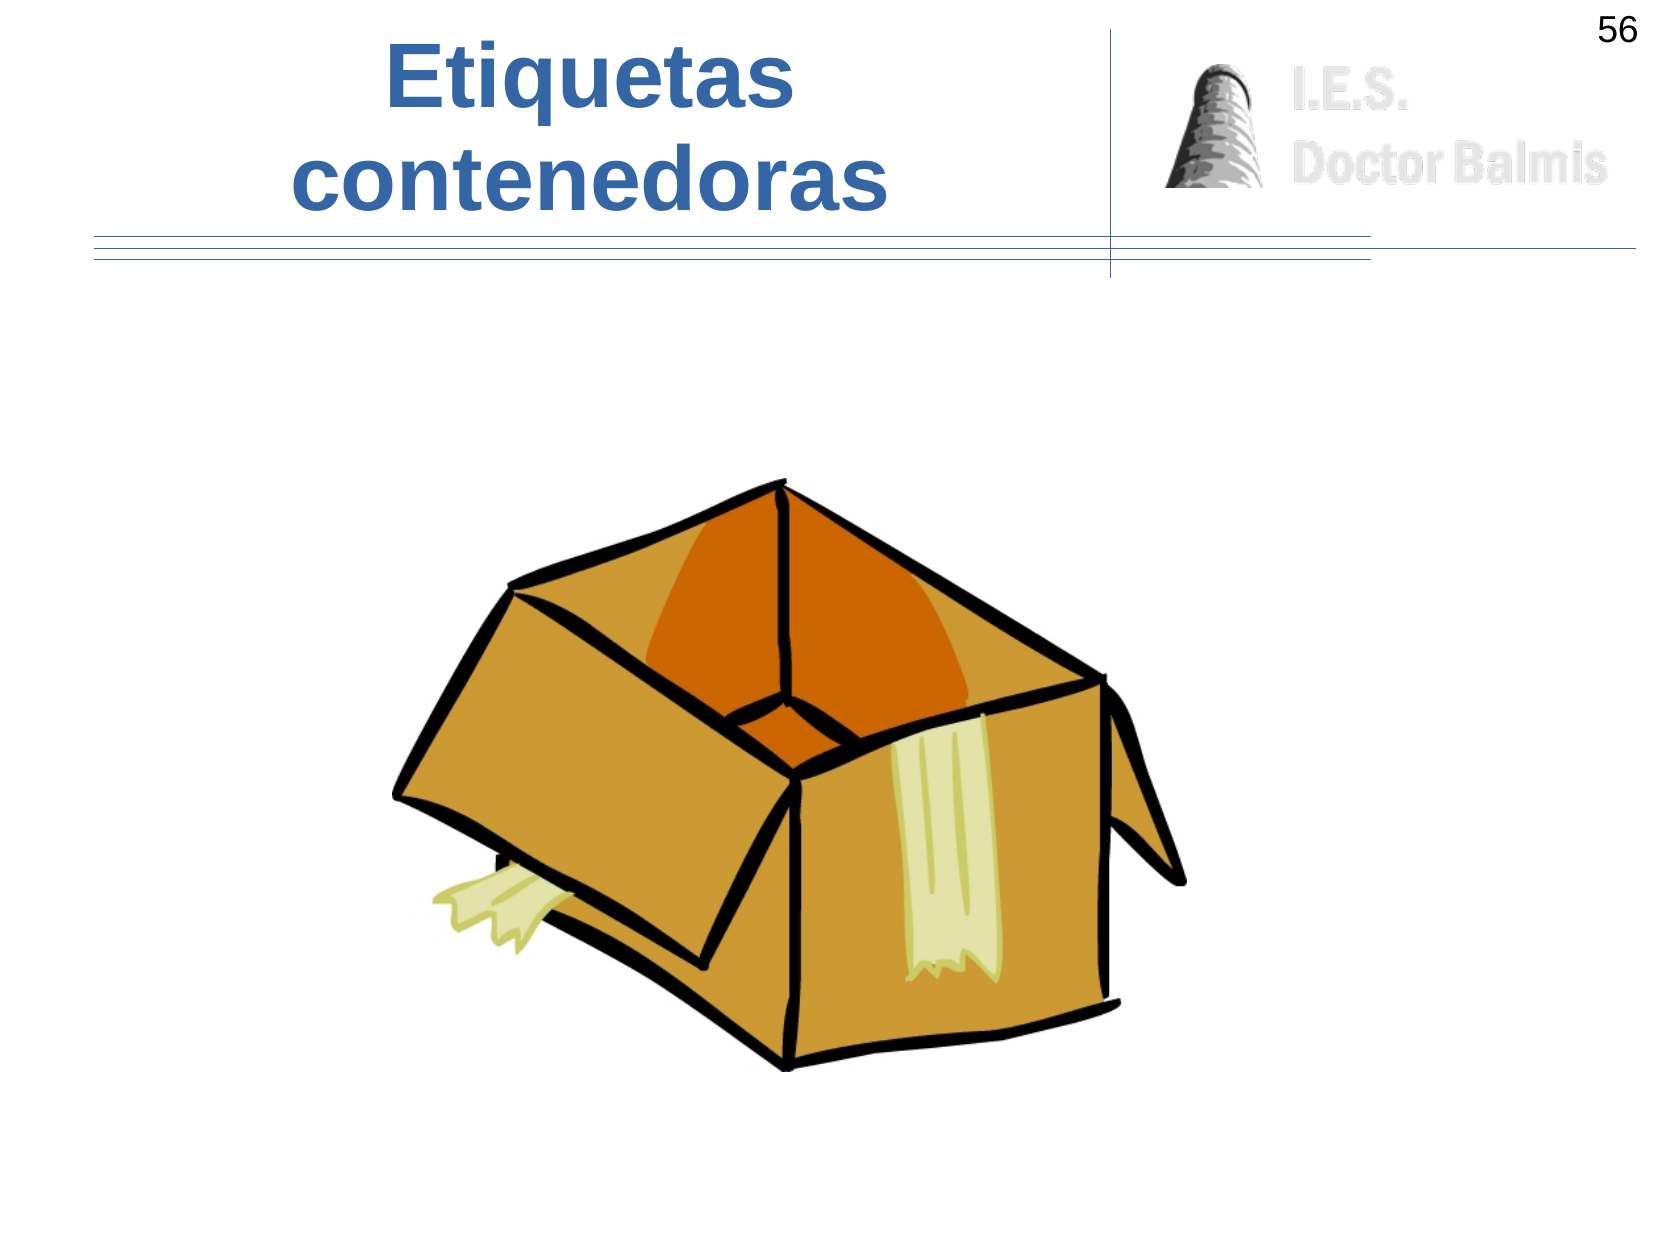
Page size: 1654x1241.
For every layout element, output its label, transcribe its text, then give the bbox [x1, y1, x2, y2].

picture [1133, 64, 1619, 188]
title Etiquetas contenedoras [118, 23, 1063, 231]
picture [392, 478, 1187, 1072]
